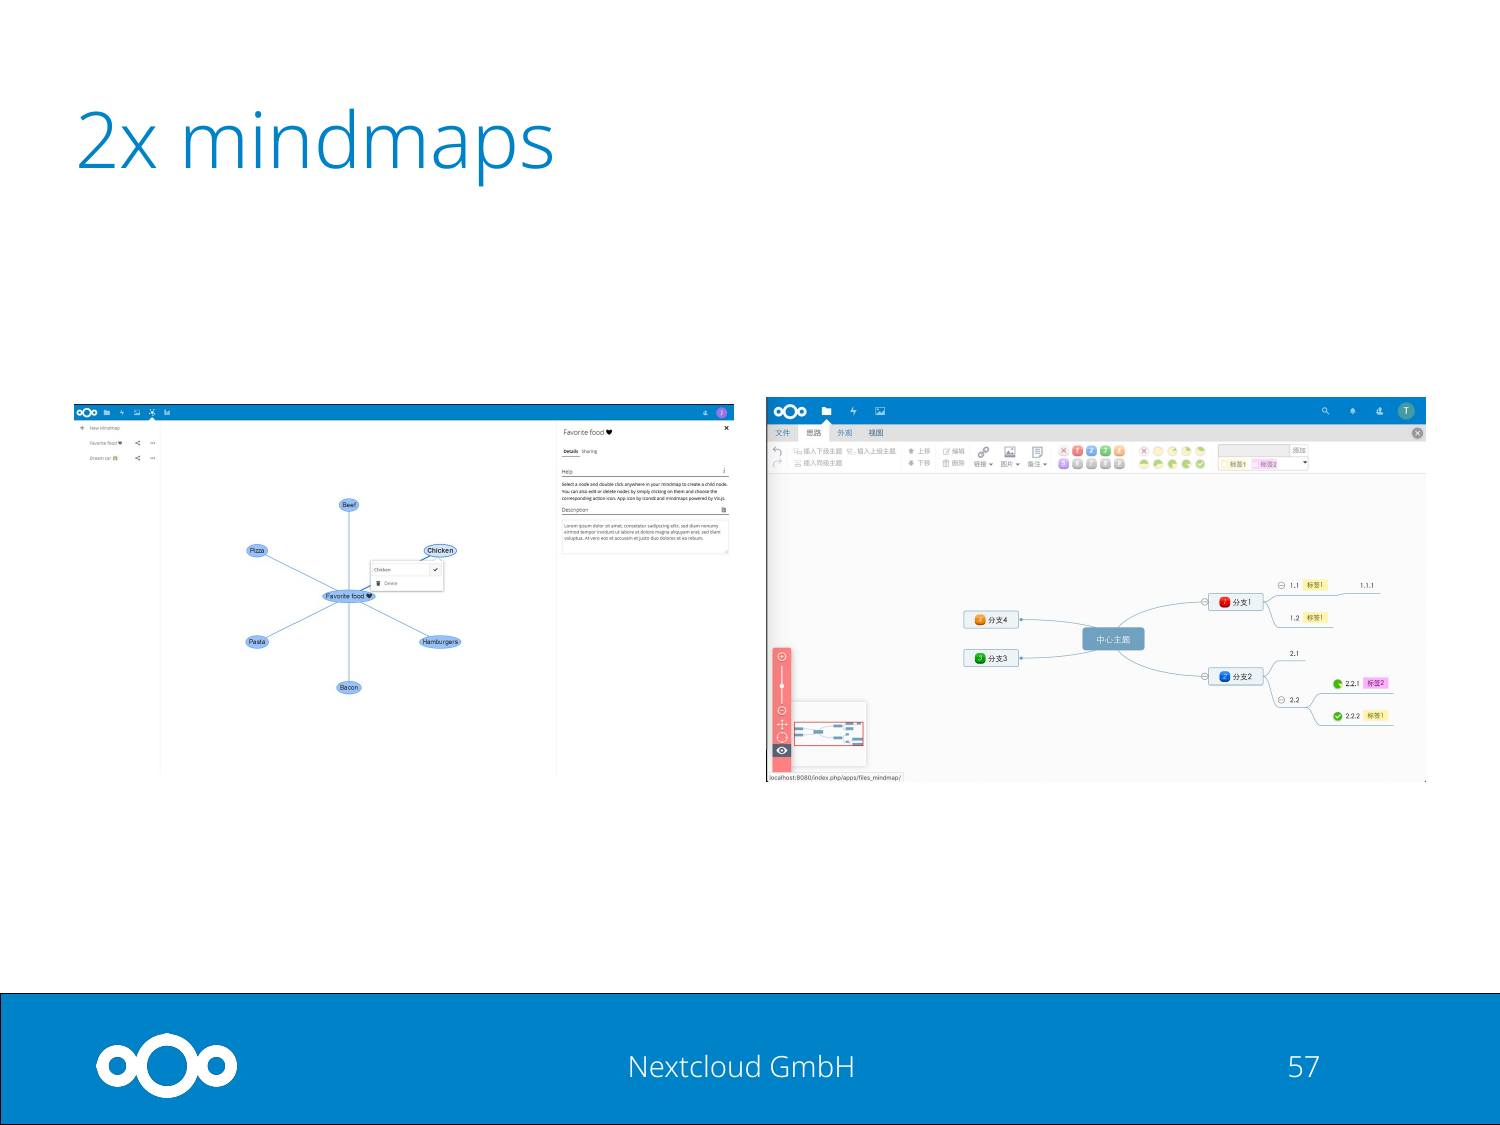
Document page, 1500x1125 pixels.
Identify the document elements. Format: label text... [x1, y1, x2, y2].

picture [74, 404, 734, 775]
picture [165, 409, 698, 415]
picture [96, 1033, 237, 1098]
picture [766, 397, 1426, 782]
title 2x mindmaps [74, 44, 1425, 233]
